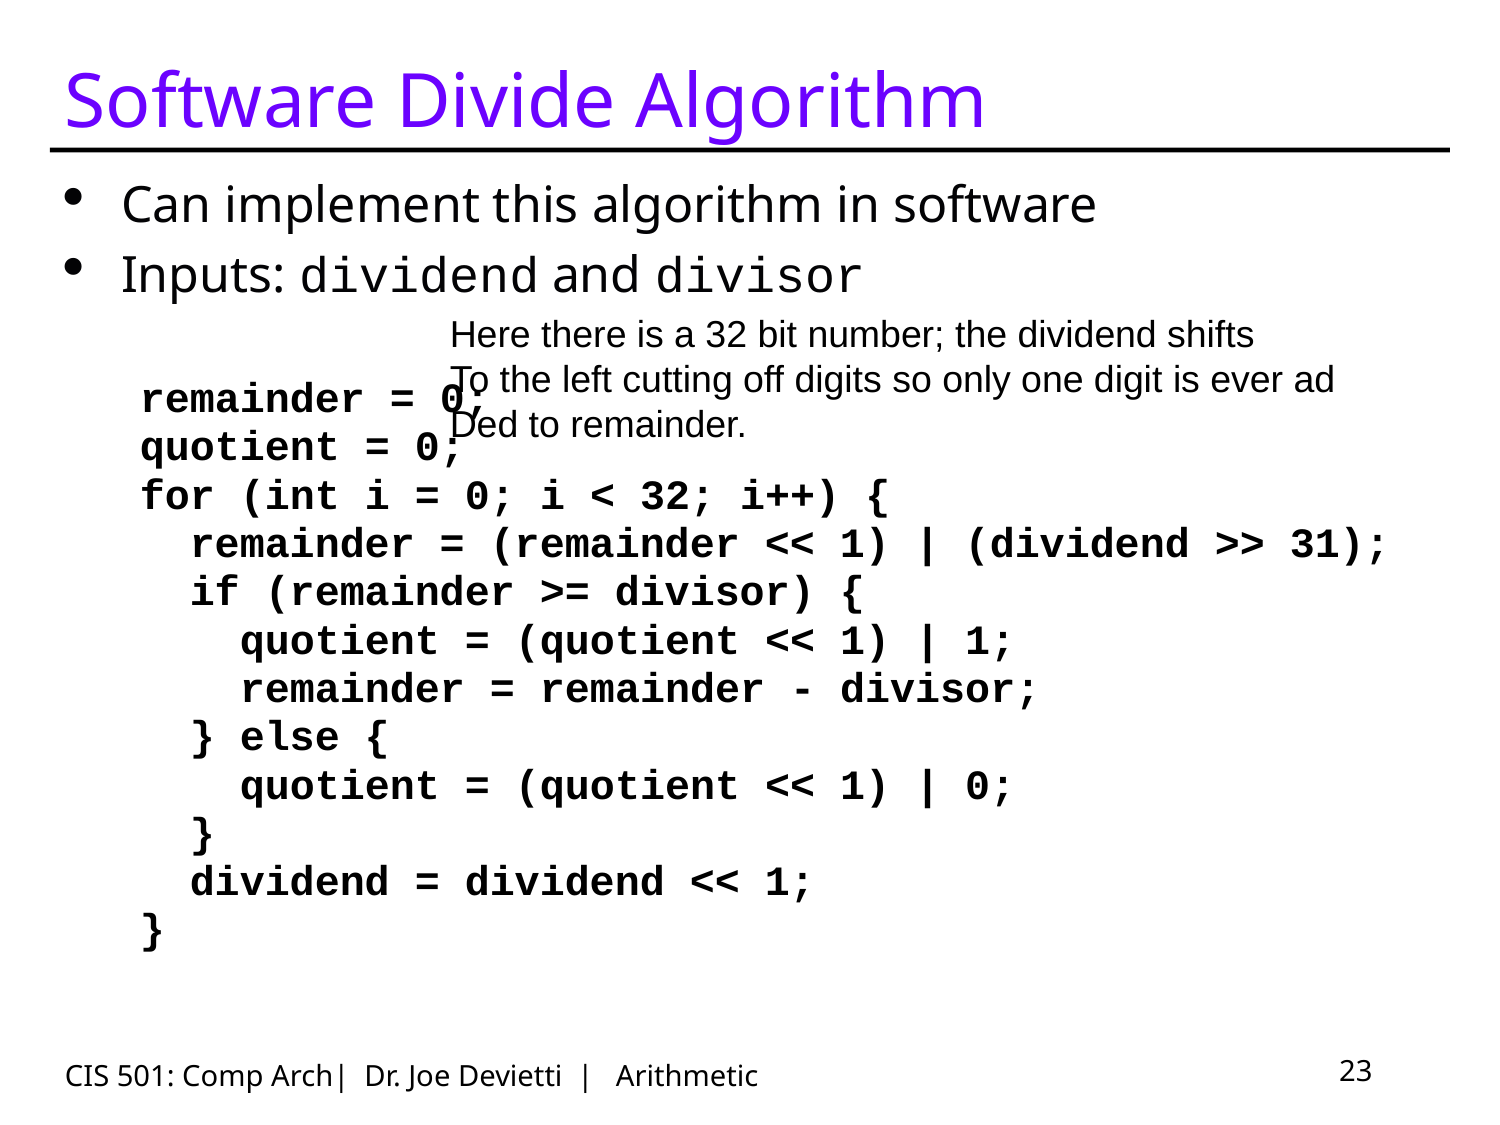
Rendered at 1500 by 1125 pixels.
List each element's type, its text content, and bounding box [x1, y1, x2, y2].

text_box Can implement this algorithm in software Inputs: dividend and divisor remainder = 0; quotient = 0; for (int i = 0; i < 32; i++) { remainder = (remainder << 1) | (dividend >> 31); if (remainder >= divisor) { quotient = (quotient << 1) | 1; remainder = remainder - divisor; } else { quotient = (quotient << 1) | 0; } dividend = dividend << 1; } [49, 164, 1450, 1003]
text_box Software Divide Algorithm [49, 37, 1363, 150]
text_box CIS 501: Comp Arch| Dr. Joe Devietti | Arithmetic [49, 1049, 988, 1100]
text_box Here there is a 32 bit number; the dividend shifts To the left cutting off digits so only one digit is ever ad Ded to remainder. [435, 303, 1351, 444]
text_box <number> [1074, 1049, 1388, 1100]
